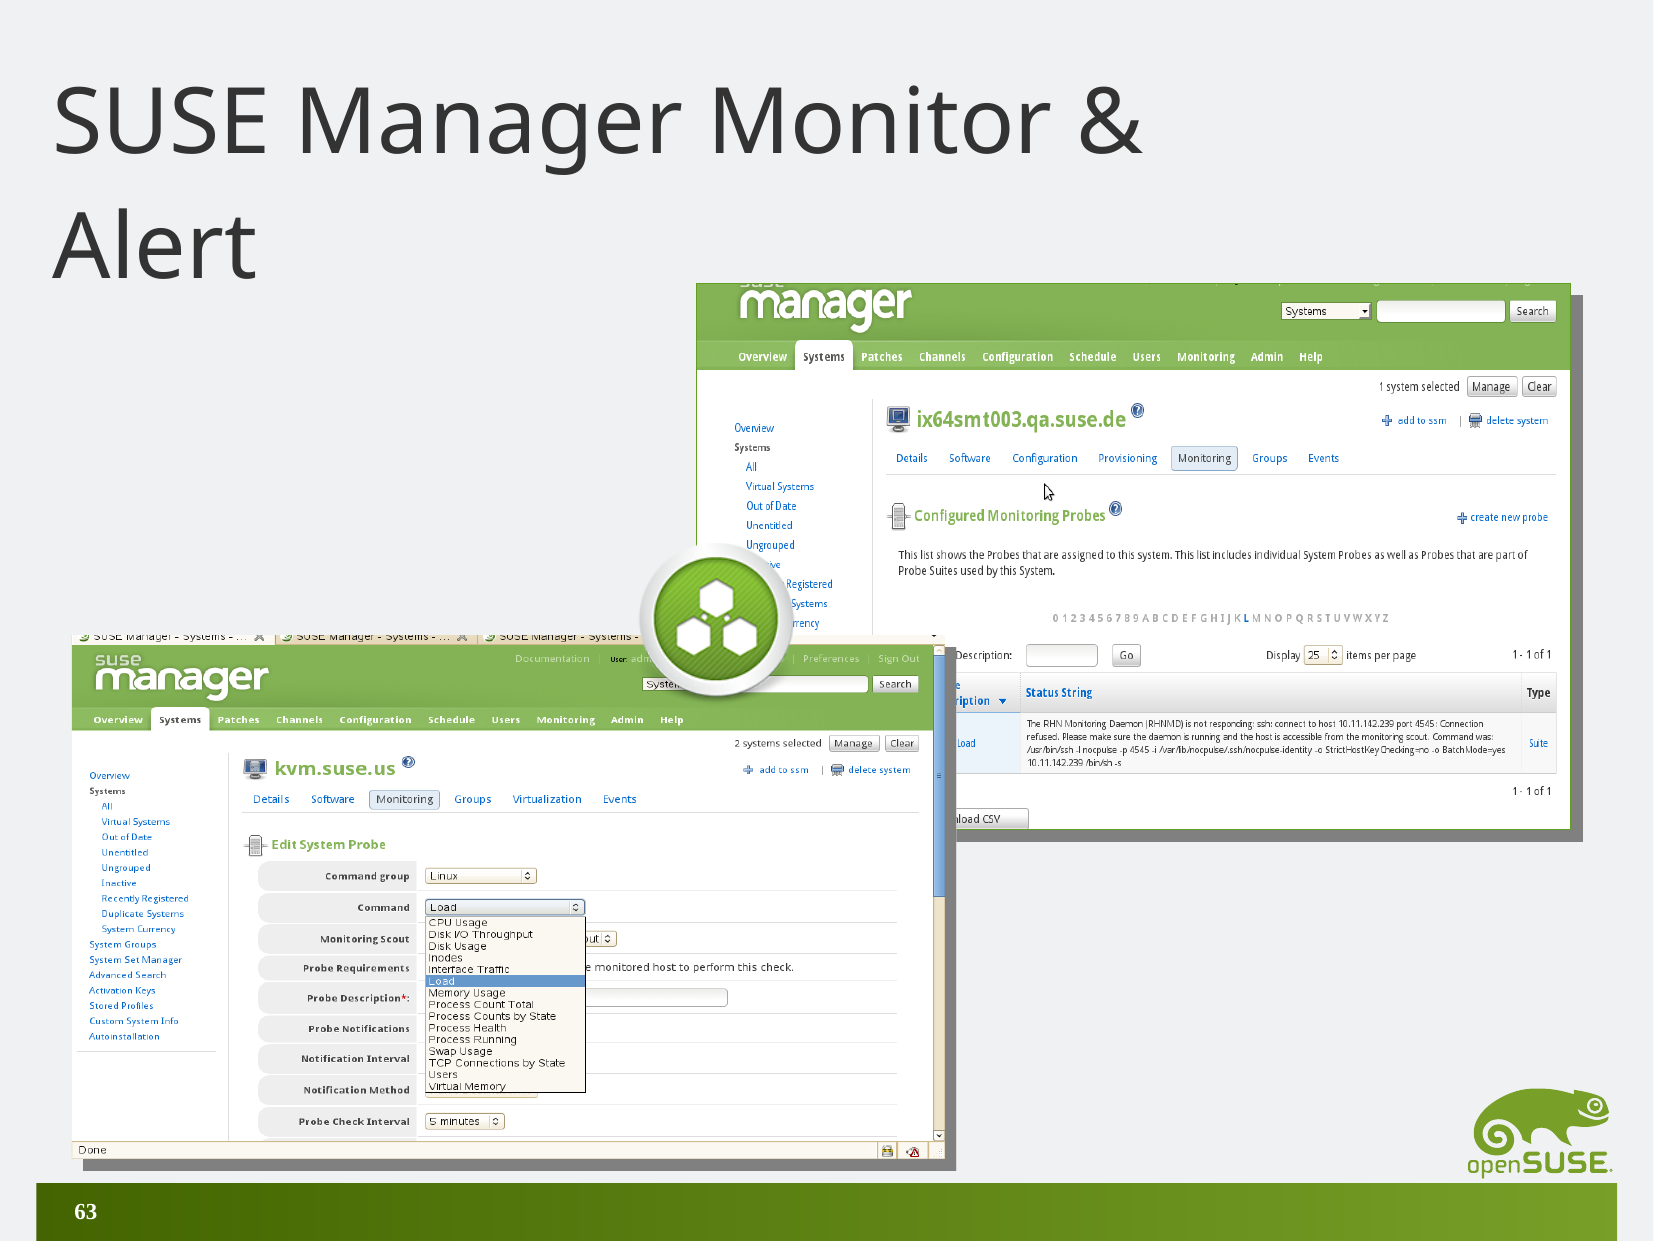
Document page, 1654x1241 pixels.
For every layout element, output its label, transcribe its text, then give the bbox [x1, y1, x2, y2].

text_box SUSE Manager Monitor & Alert [37, 47, 1225, 192]
picture [0, 0, 1654, 1241]
